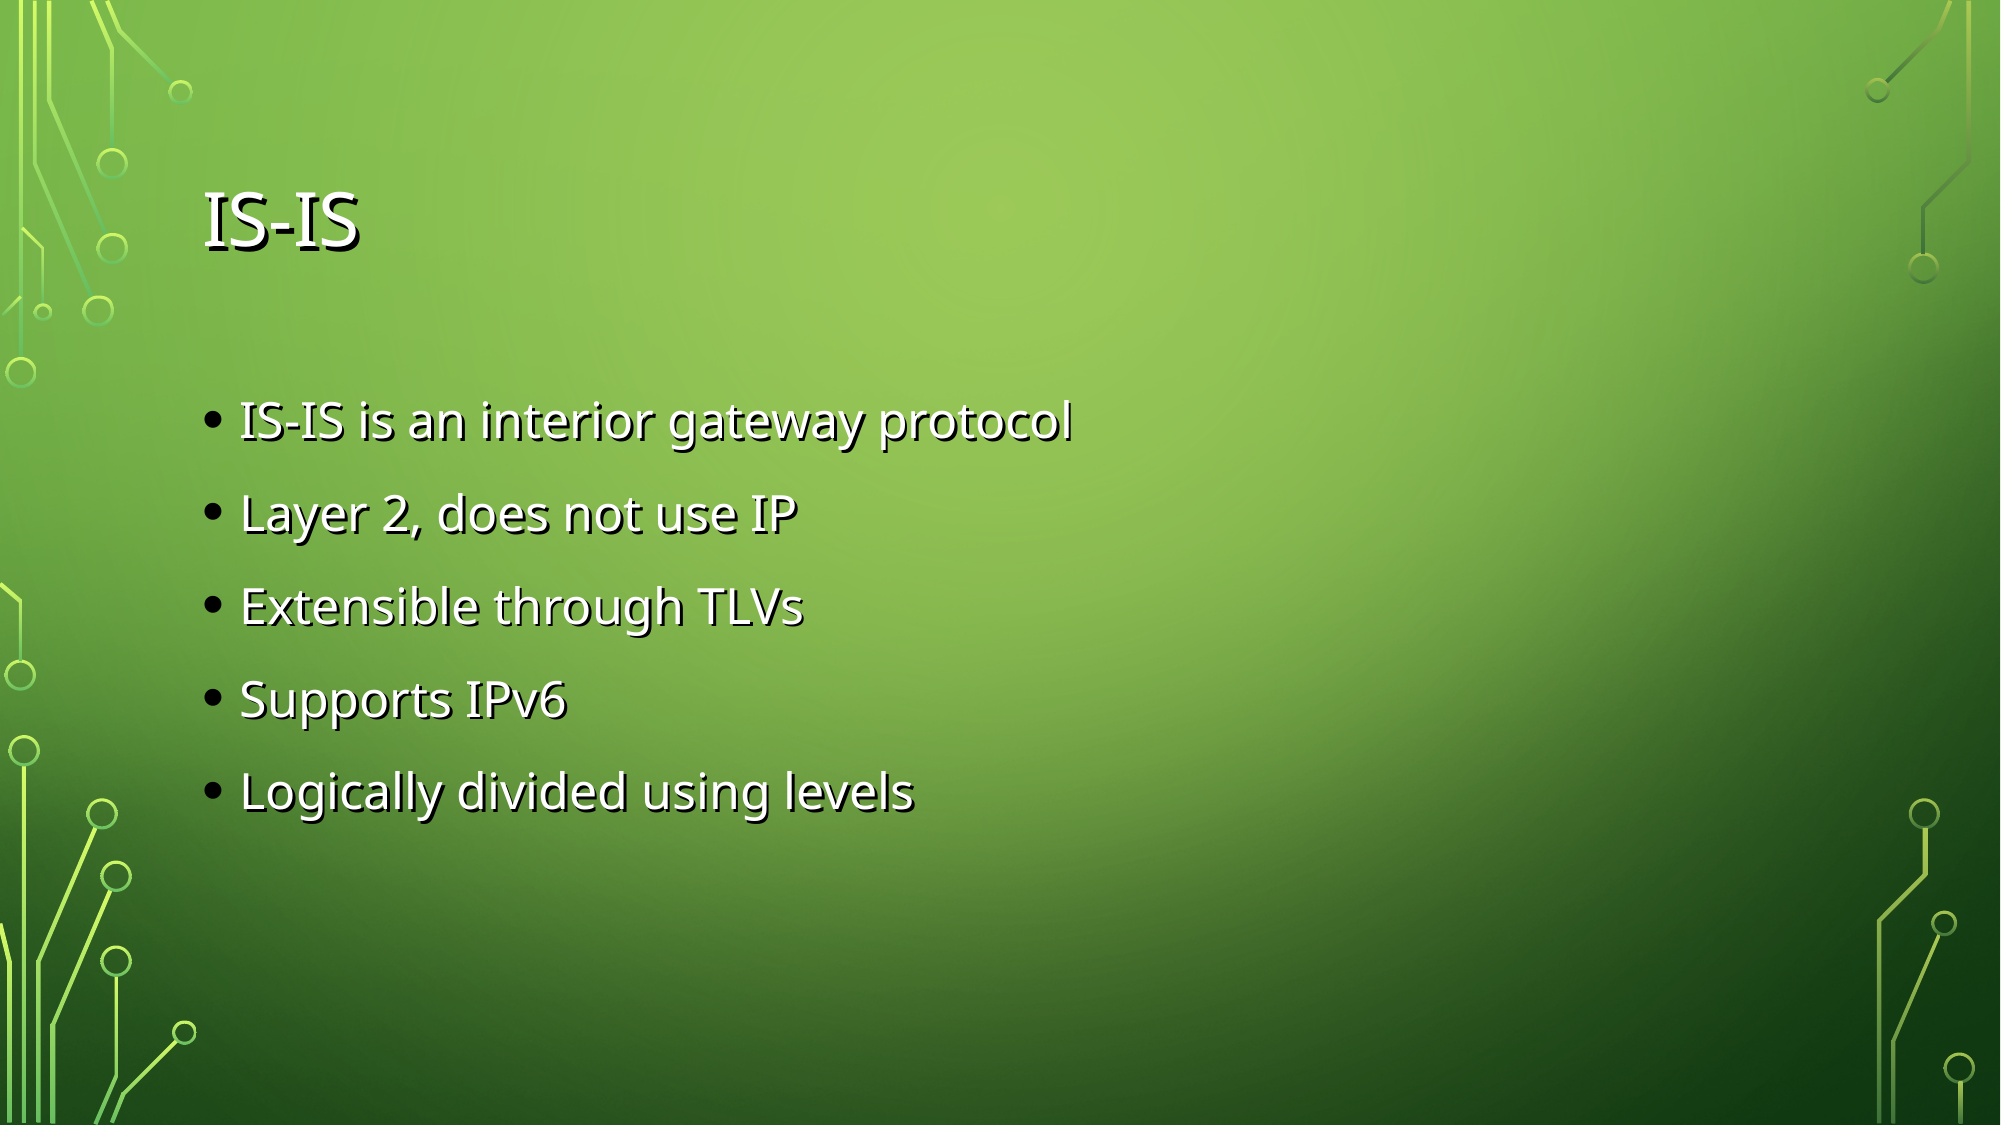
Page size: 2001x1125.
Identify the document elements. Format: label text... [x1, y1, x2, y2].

list IS-IS is an interior gateway protocol Layer 2, does not use IP Extensible through TLVs Supports IPv6 Logically divided using levels [187, 369, 1813, 951]
title Is-IS [187, 101, 1813, 344]
